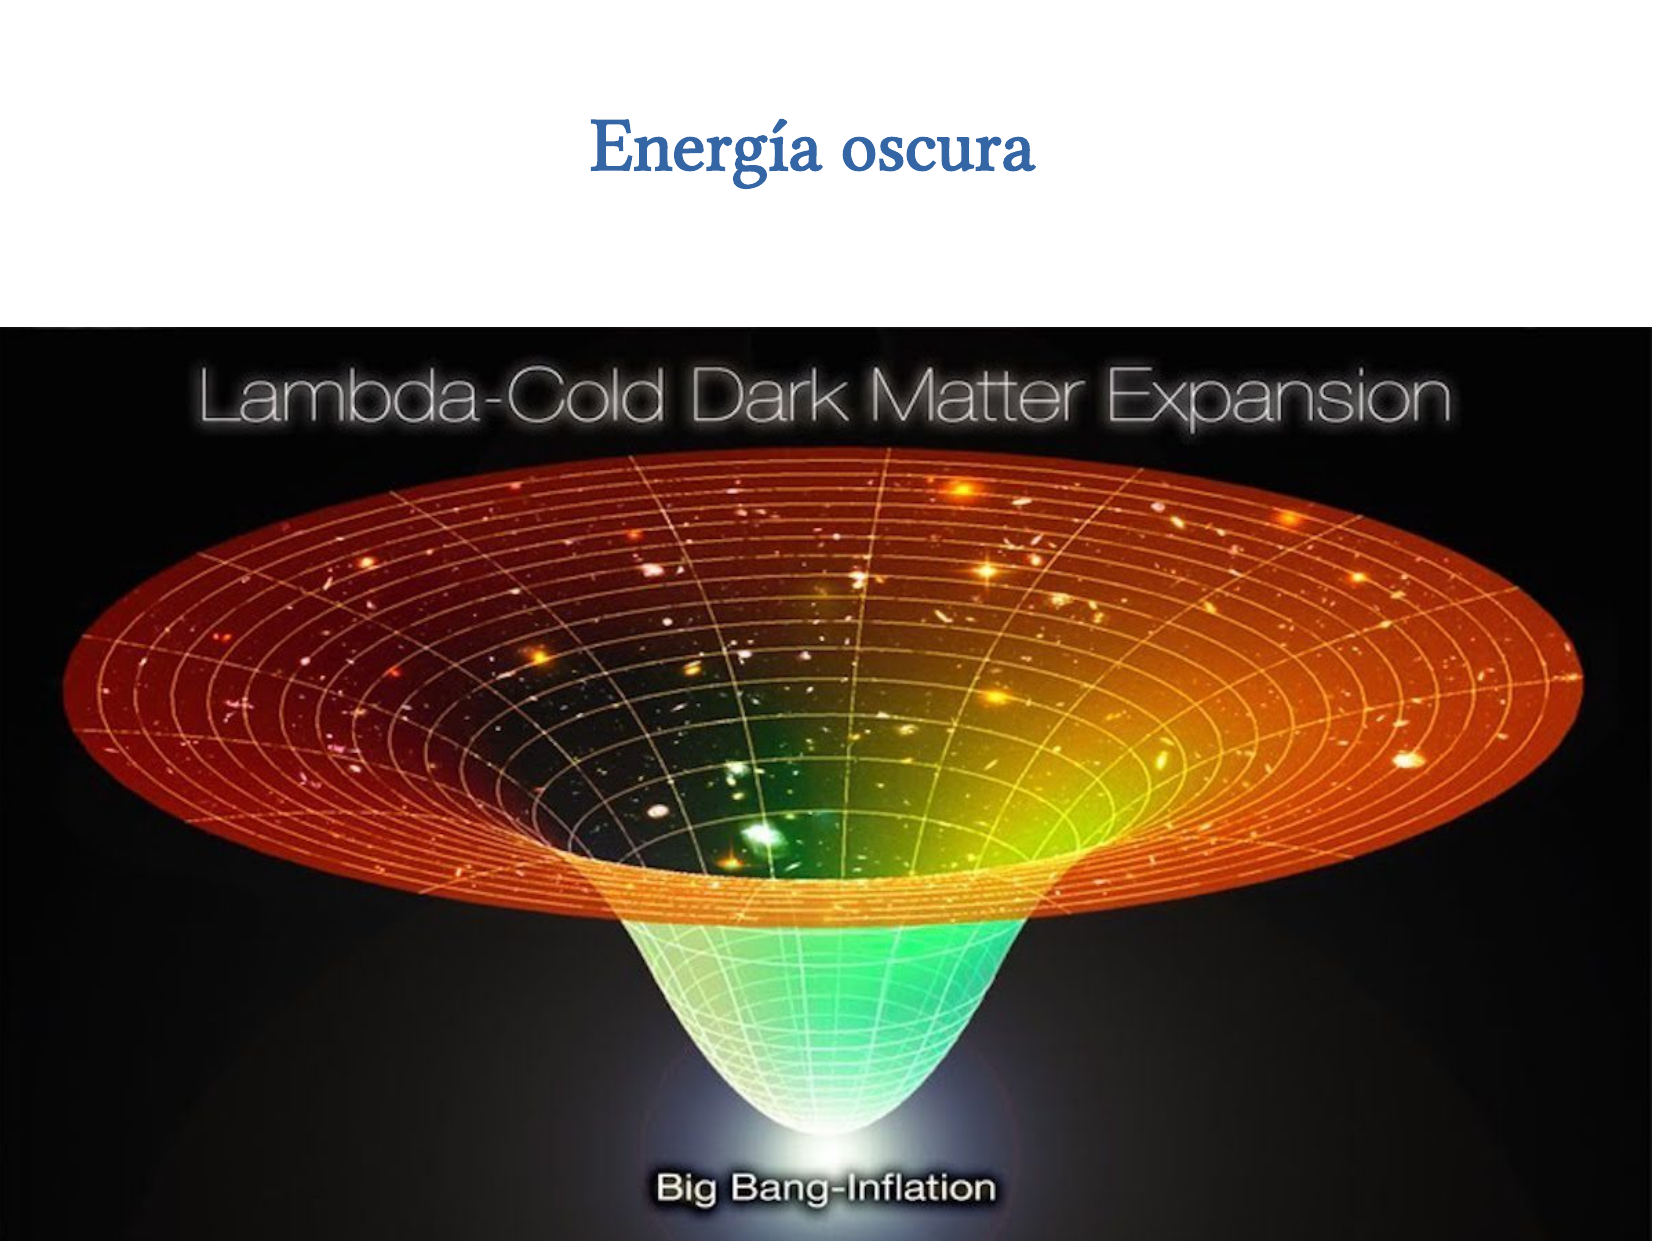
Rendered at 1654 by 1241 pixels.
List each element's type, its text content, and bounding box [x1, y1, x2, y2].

title Energía oscura [46, 102, 1580, 188]
picture [0, 0, 1654, 1241]
